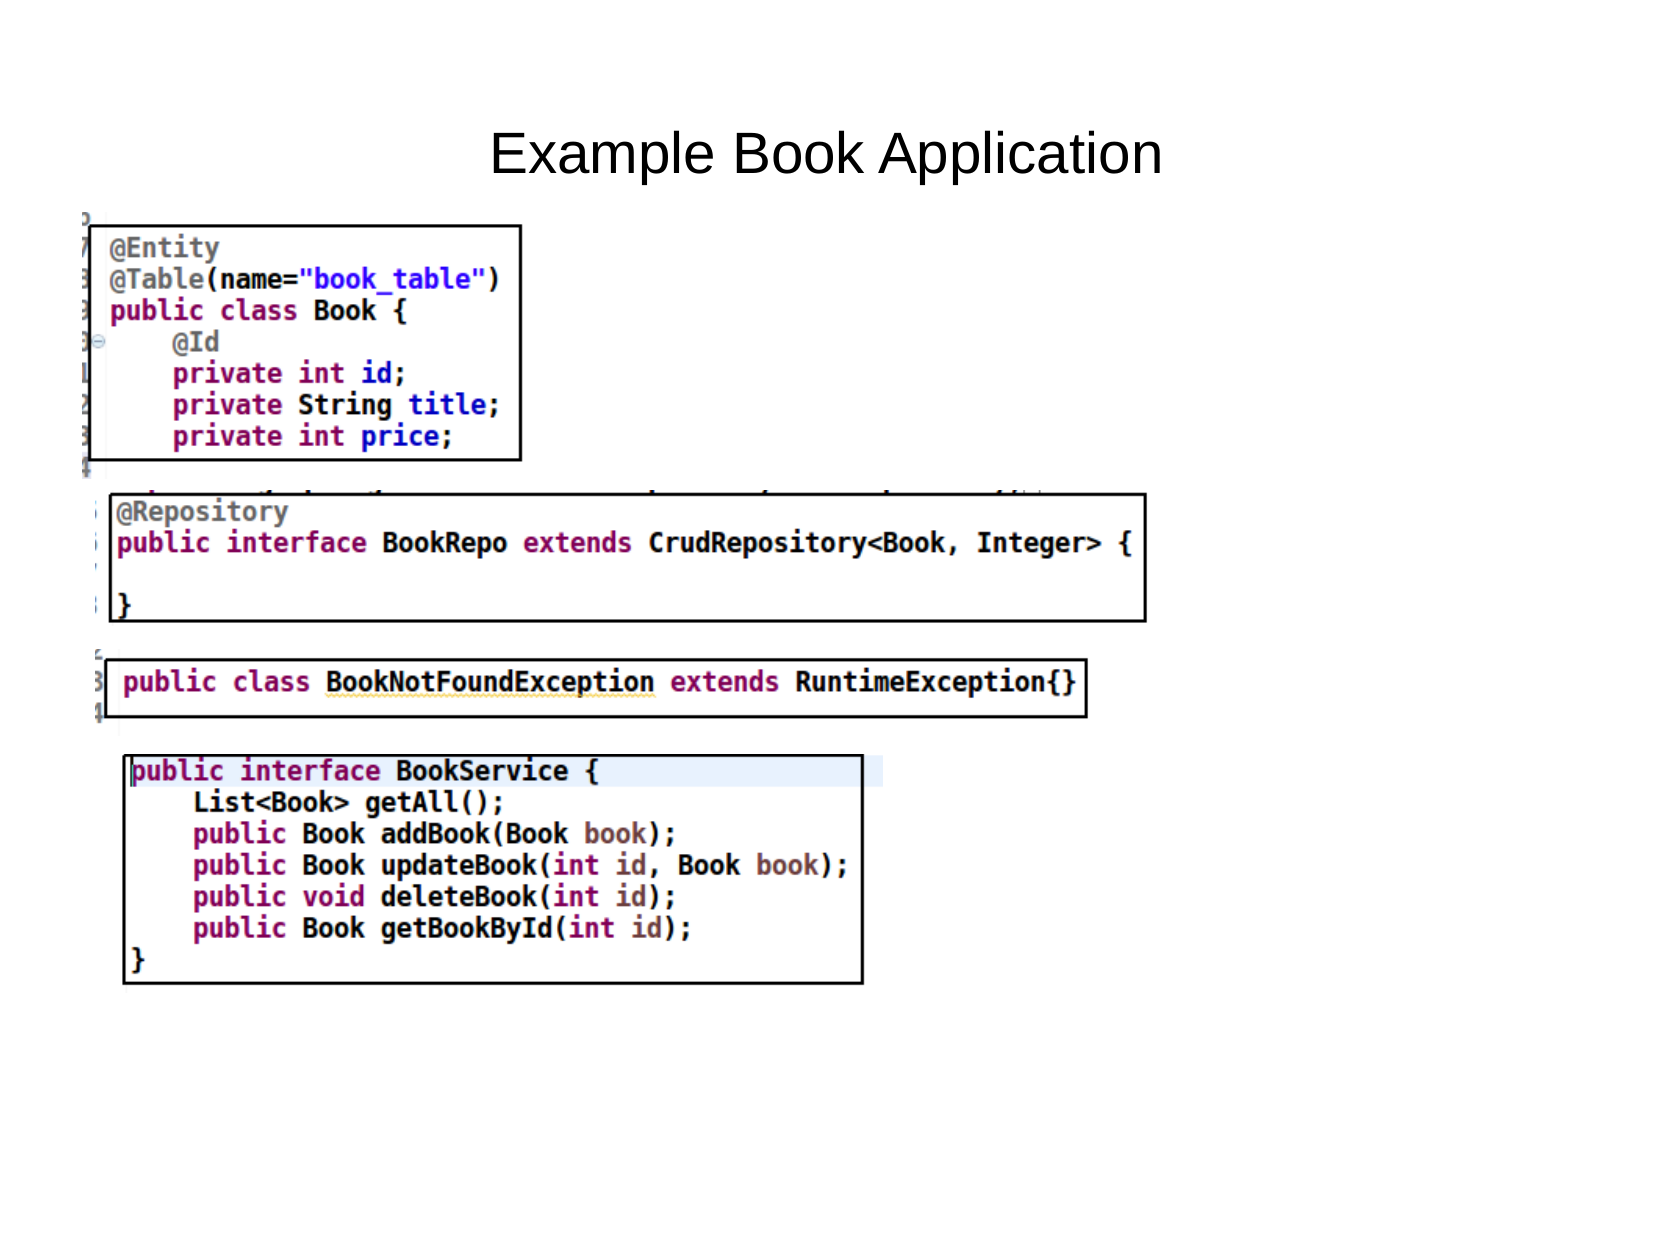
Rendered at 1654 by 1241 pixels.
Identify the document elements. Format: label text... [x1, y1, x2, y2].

picture [82, 212, 538, 479]
picture [118, 754, 883, 993]
picture [95, 490, 1158, 626]
title Example Book Application [82, 49, 1571, 257]
picture [95, 649, 1099, 736]
